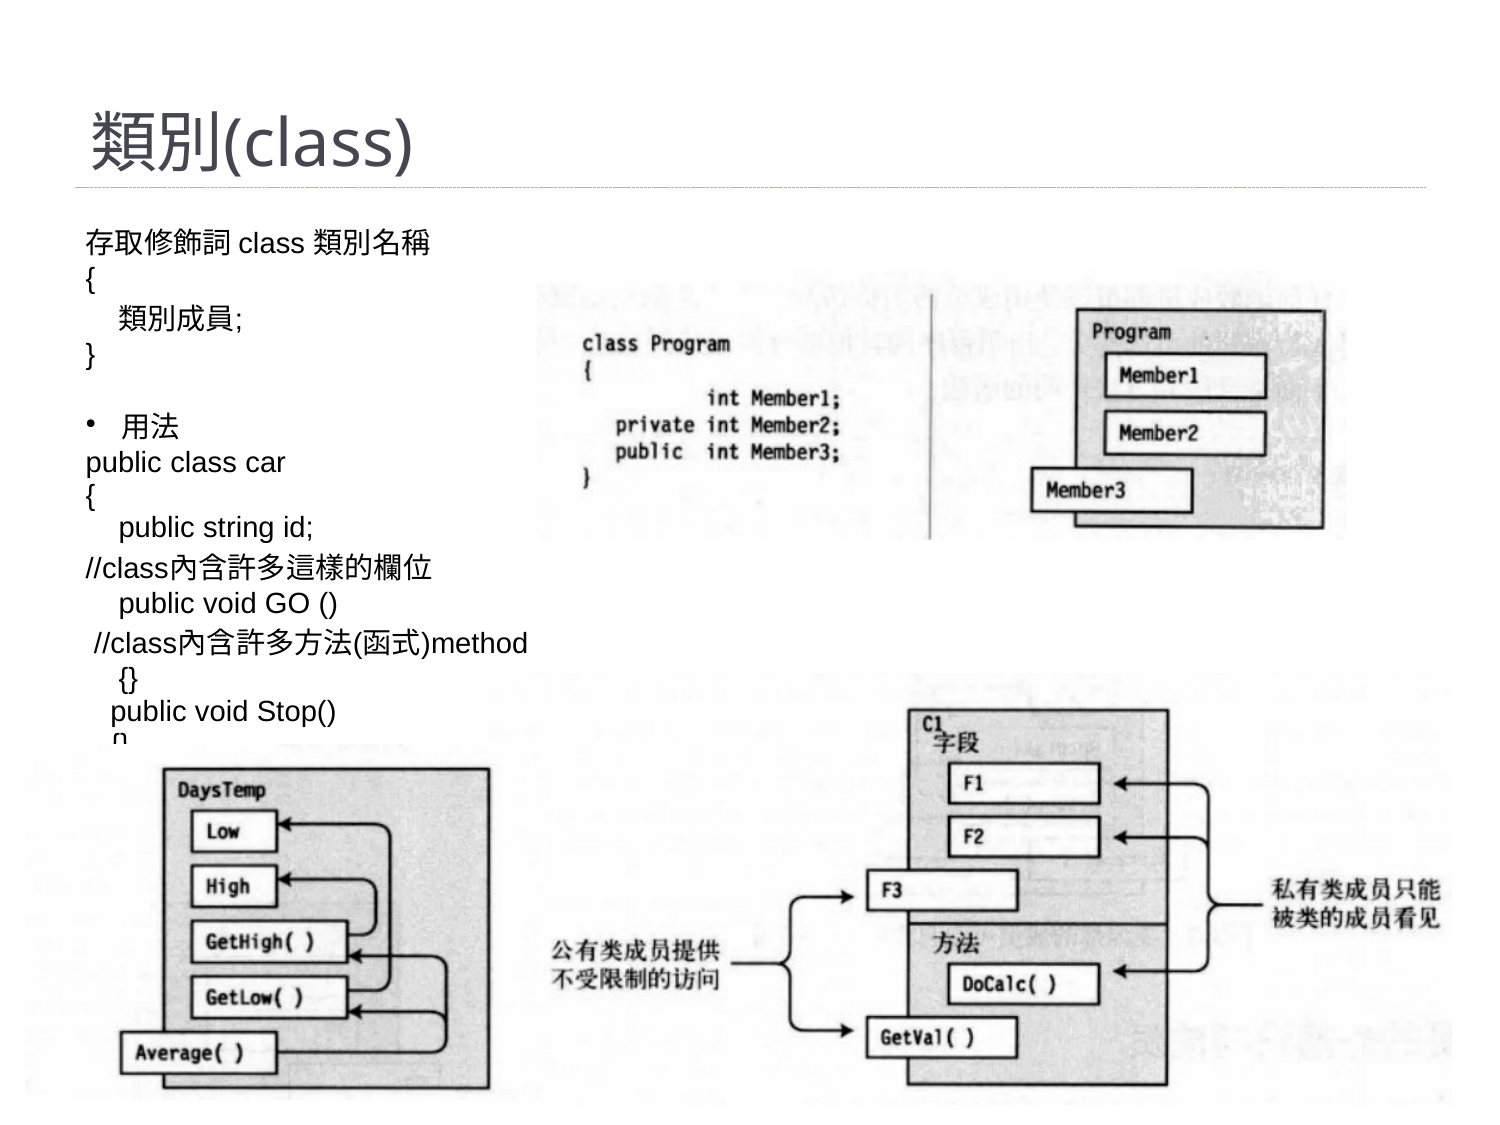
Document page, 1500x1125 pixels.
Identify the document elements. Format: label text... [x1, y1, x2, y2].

text_box 存取修飾詞 class 類別名稱 { 類別成員; } 用法 public class car { public string id; //class內含許多這樣的欄位 public void GO () //class內含許多方法(函式)method {} public void Stop() {} } [70, 212, 650, 1040]
title 類別(class) [75, 24, 1425, 188]
picture [650, 271, 1347, 540]
picture [25, 673, 1452, 1105]
